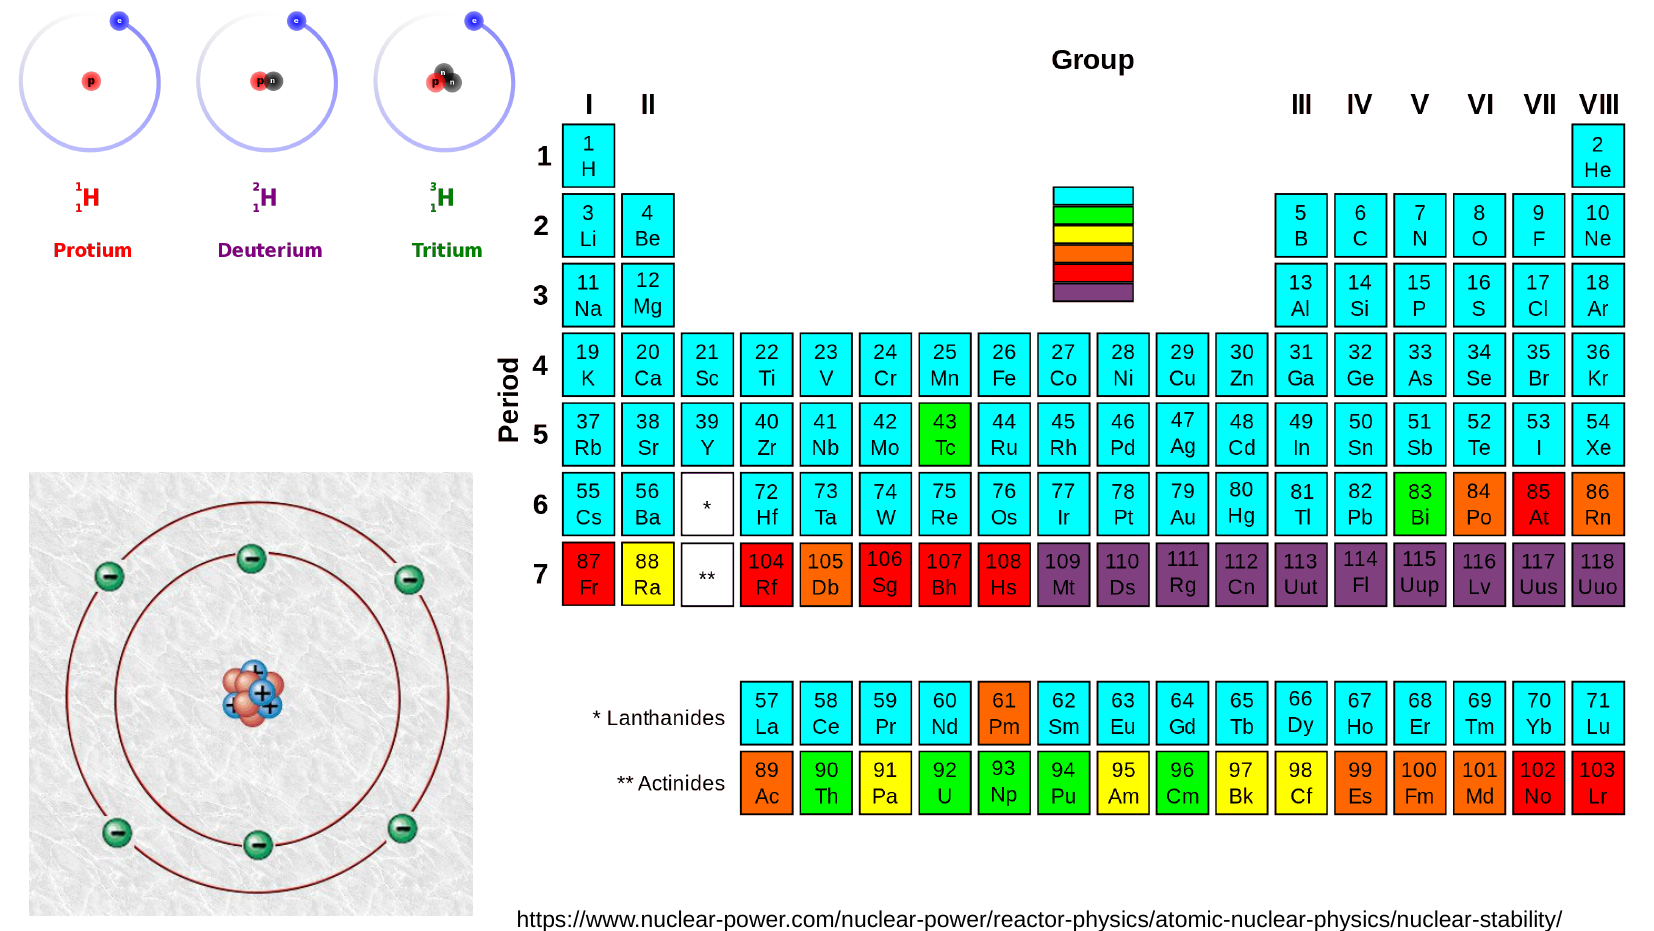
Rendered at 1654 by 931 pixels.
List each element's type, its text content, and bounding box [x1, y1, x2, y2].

picture [0, 0, 1654, 916]
text_box https://www.nuclear-power.com/nuclear-power/reactor-physics/atomic-nuclear-physics/nuclear-stability/ [501, 897, 1654, 931]
